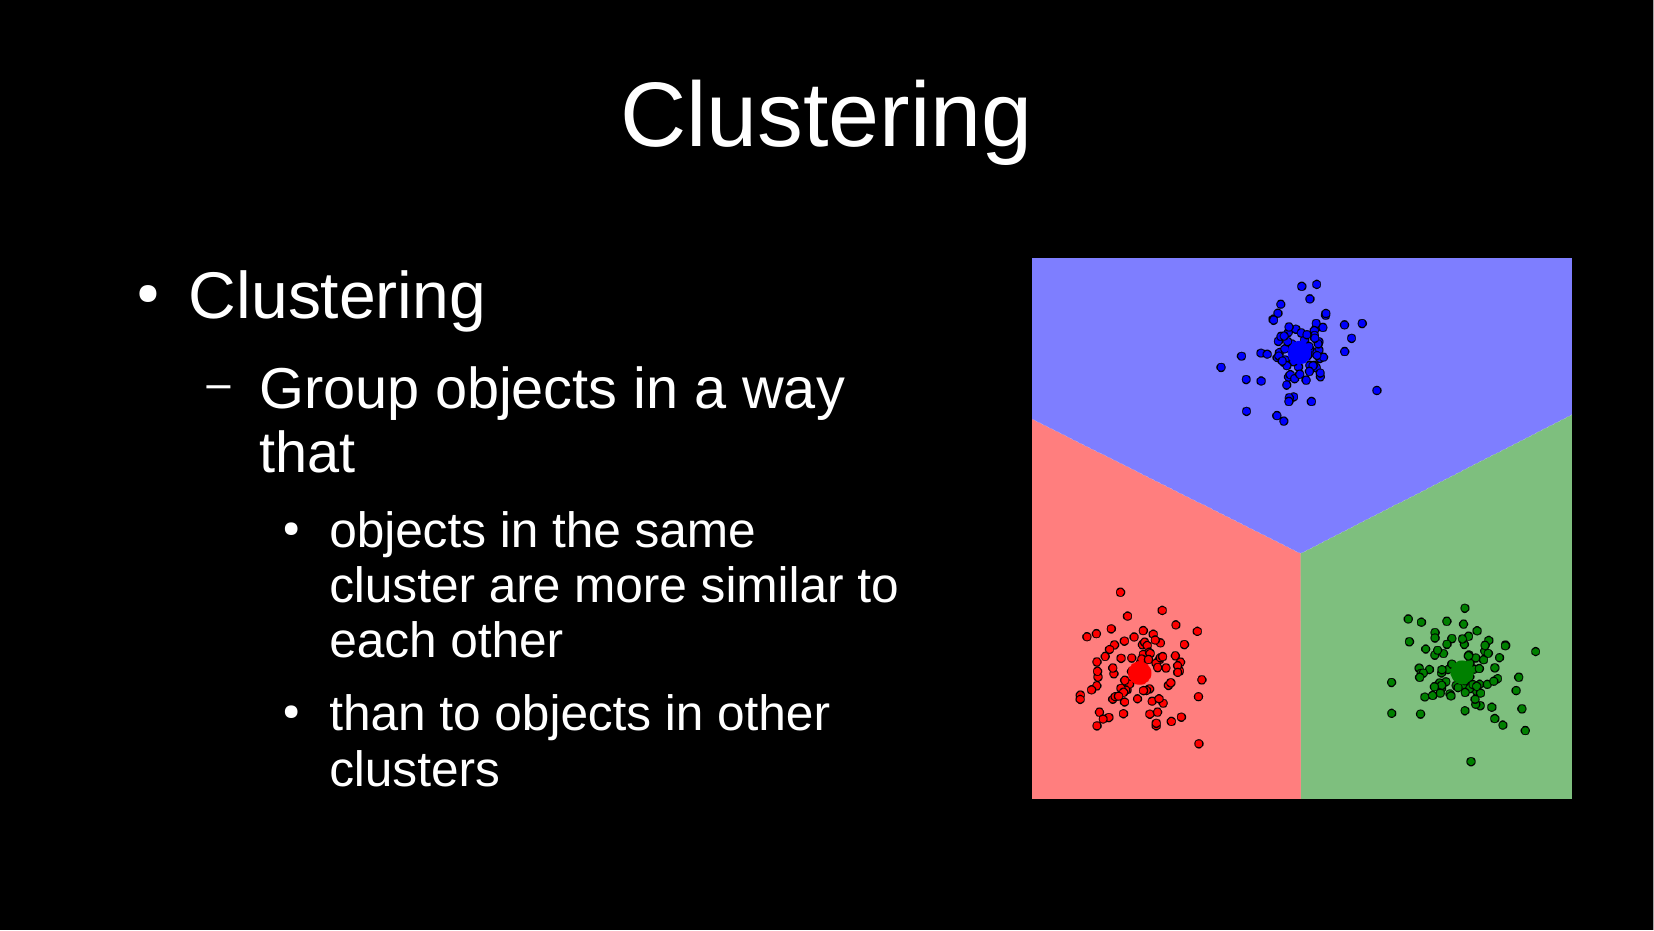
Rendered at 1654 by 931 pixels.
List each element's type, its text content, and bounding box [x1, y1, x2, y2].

title Clustering [82, 37, 1571, 193]
list Clustering Group objects in a way that objects in the same cluster are more similar to each other than to objects in other clusters [118, 258, 910, 799]
picture [1032, 258, 1572, 799]
